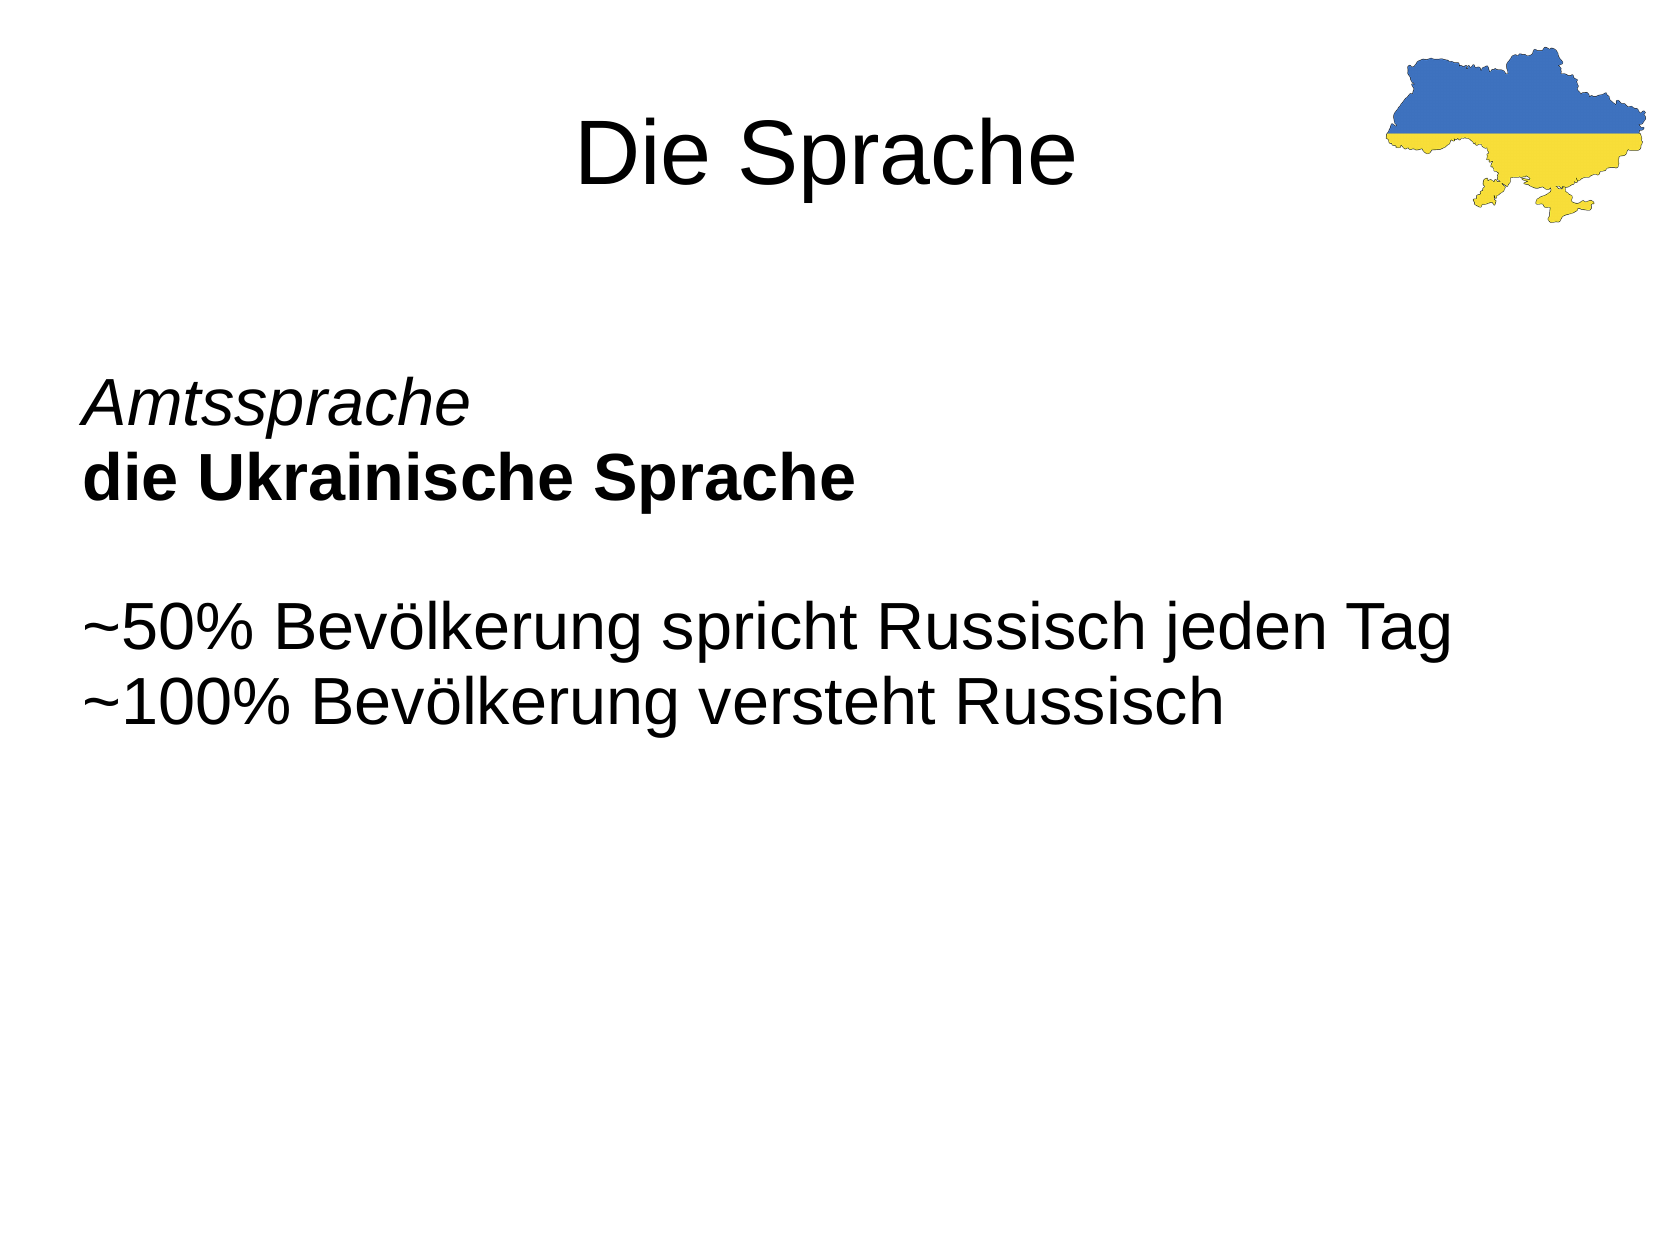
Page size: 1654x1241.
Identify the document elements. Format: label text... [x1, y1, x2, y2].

title Die Sprache [82, 49, 1380, 257]
subtitle Amtssprache die Ukrainische Sprache ~50% Bevölkerung spricht Russisch jeden Tag ~100% Bevölkerung versteht Russisch [82, 290, 1571, 1010]
picture [1380, 0, 1653, 271]
